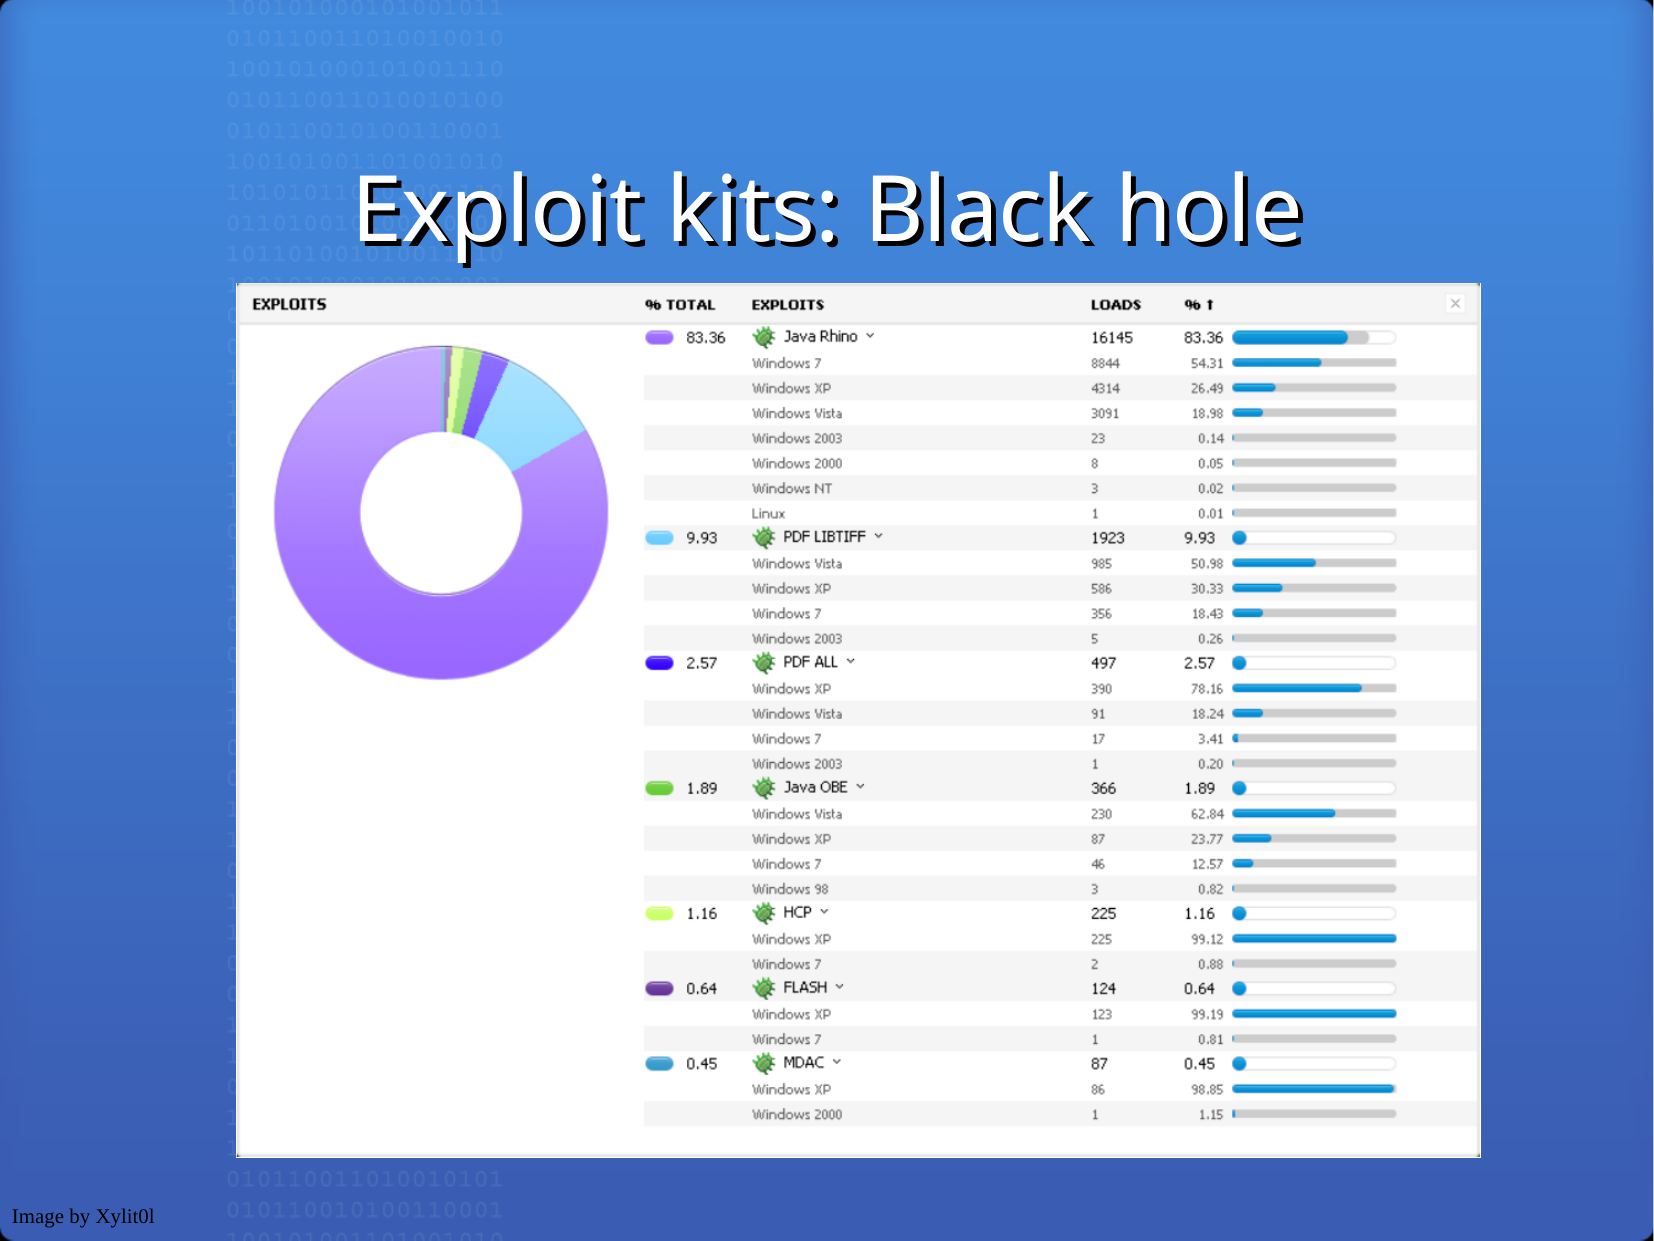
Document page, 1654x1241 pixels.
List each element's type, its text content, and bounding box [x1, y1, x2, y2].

picture [0, 0, 1654, 1241]
title Exploit kits: Black hole [121, 102, 1534, 310]
text_box Image by Xylit0l [11, 1204, 529, 1237]
